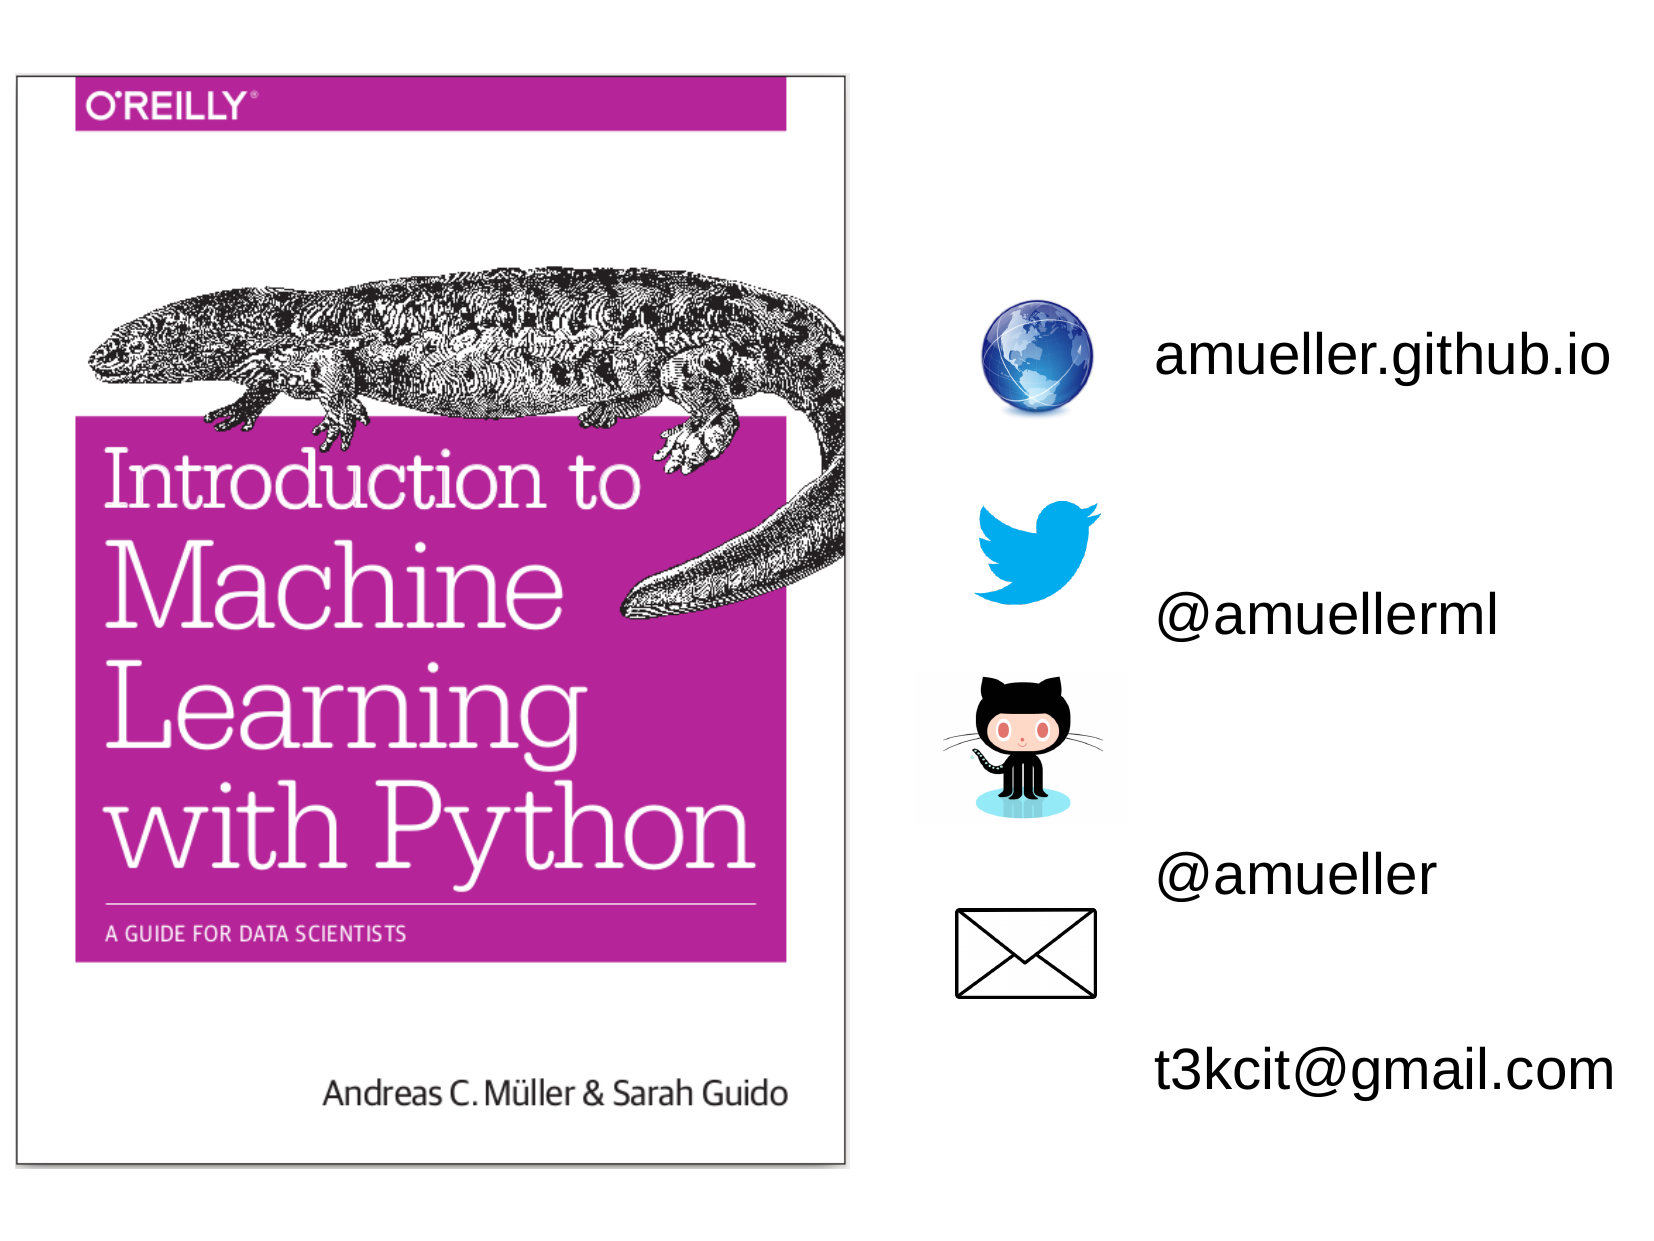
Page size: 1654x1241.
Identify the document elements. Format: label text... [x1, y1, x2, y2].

text_box amueller.github.io @amuellerml @amueller t3kcit@gmail.com [1140, 314, 1654, 1020]
picture [975, 299, 1096, 420]
picture [930, 445, 1145, 660]
picture [955, 908, 1097, 999]
picture [915, 671, 1129, 825]
picture [15, 73, 850, 1170]
